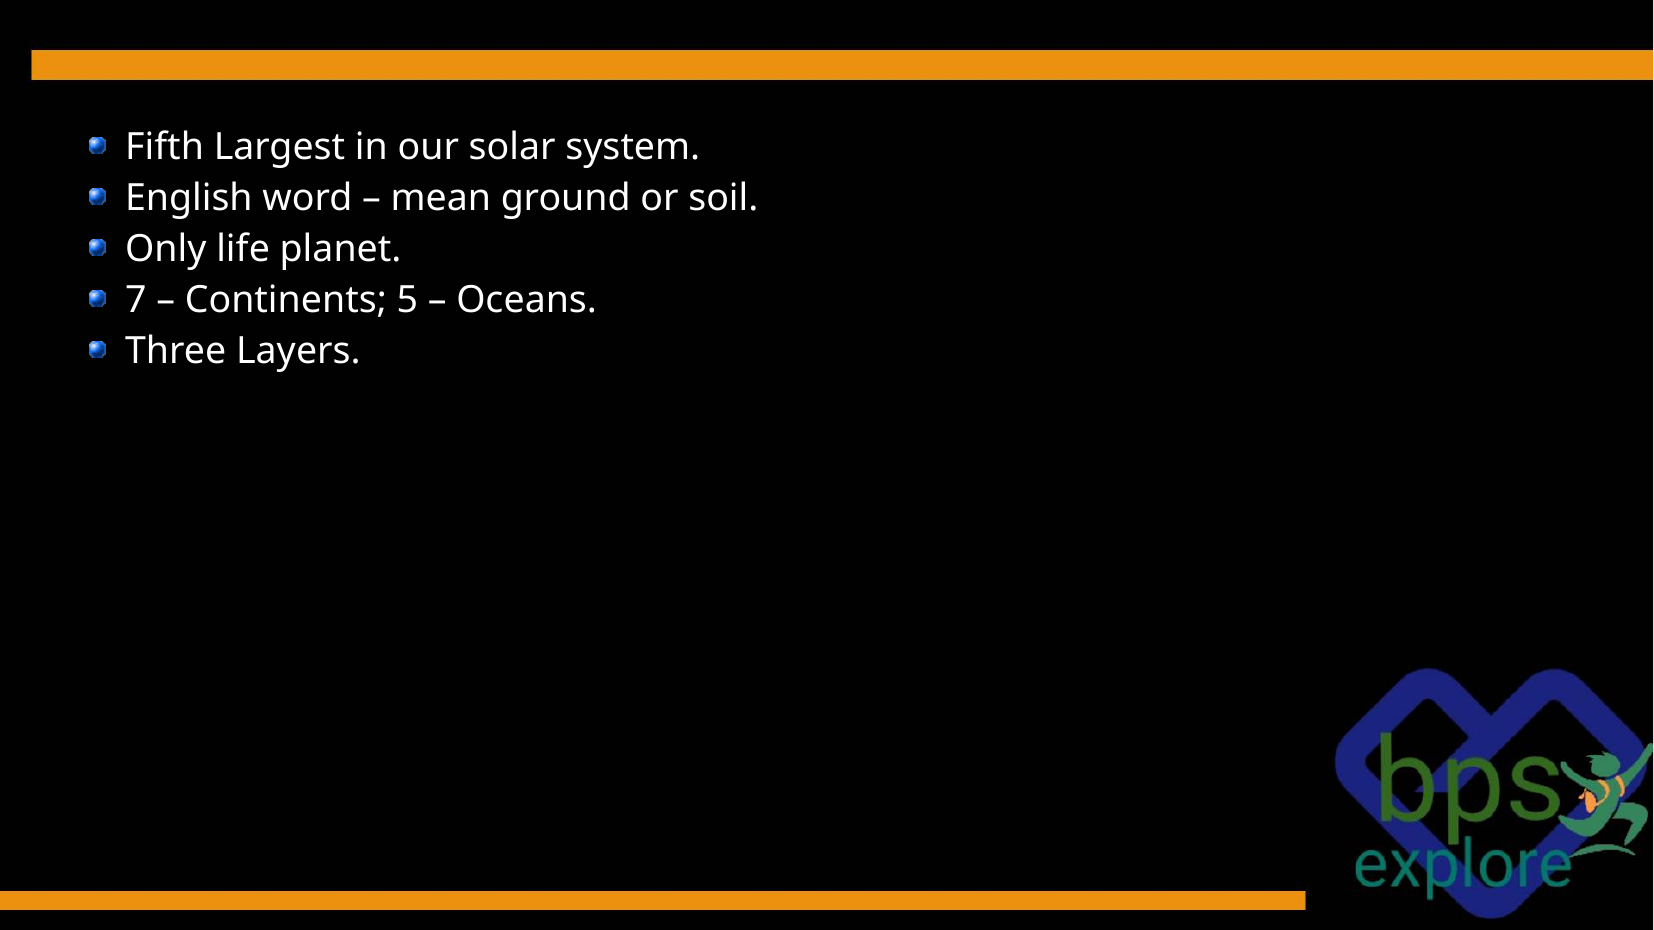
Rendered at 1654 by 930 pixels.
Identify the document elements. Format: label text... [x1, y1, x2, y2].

picture [0, 0, 1654, 930]
text_box Fifth Largest in our solar system. English word – mean ground or soil. Only life planet. 7 – Continents; 5 – Oceans. Three Layers. [75, 112, 1201, 788]
